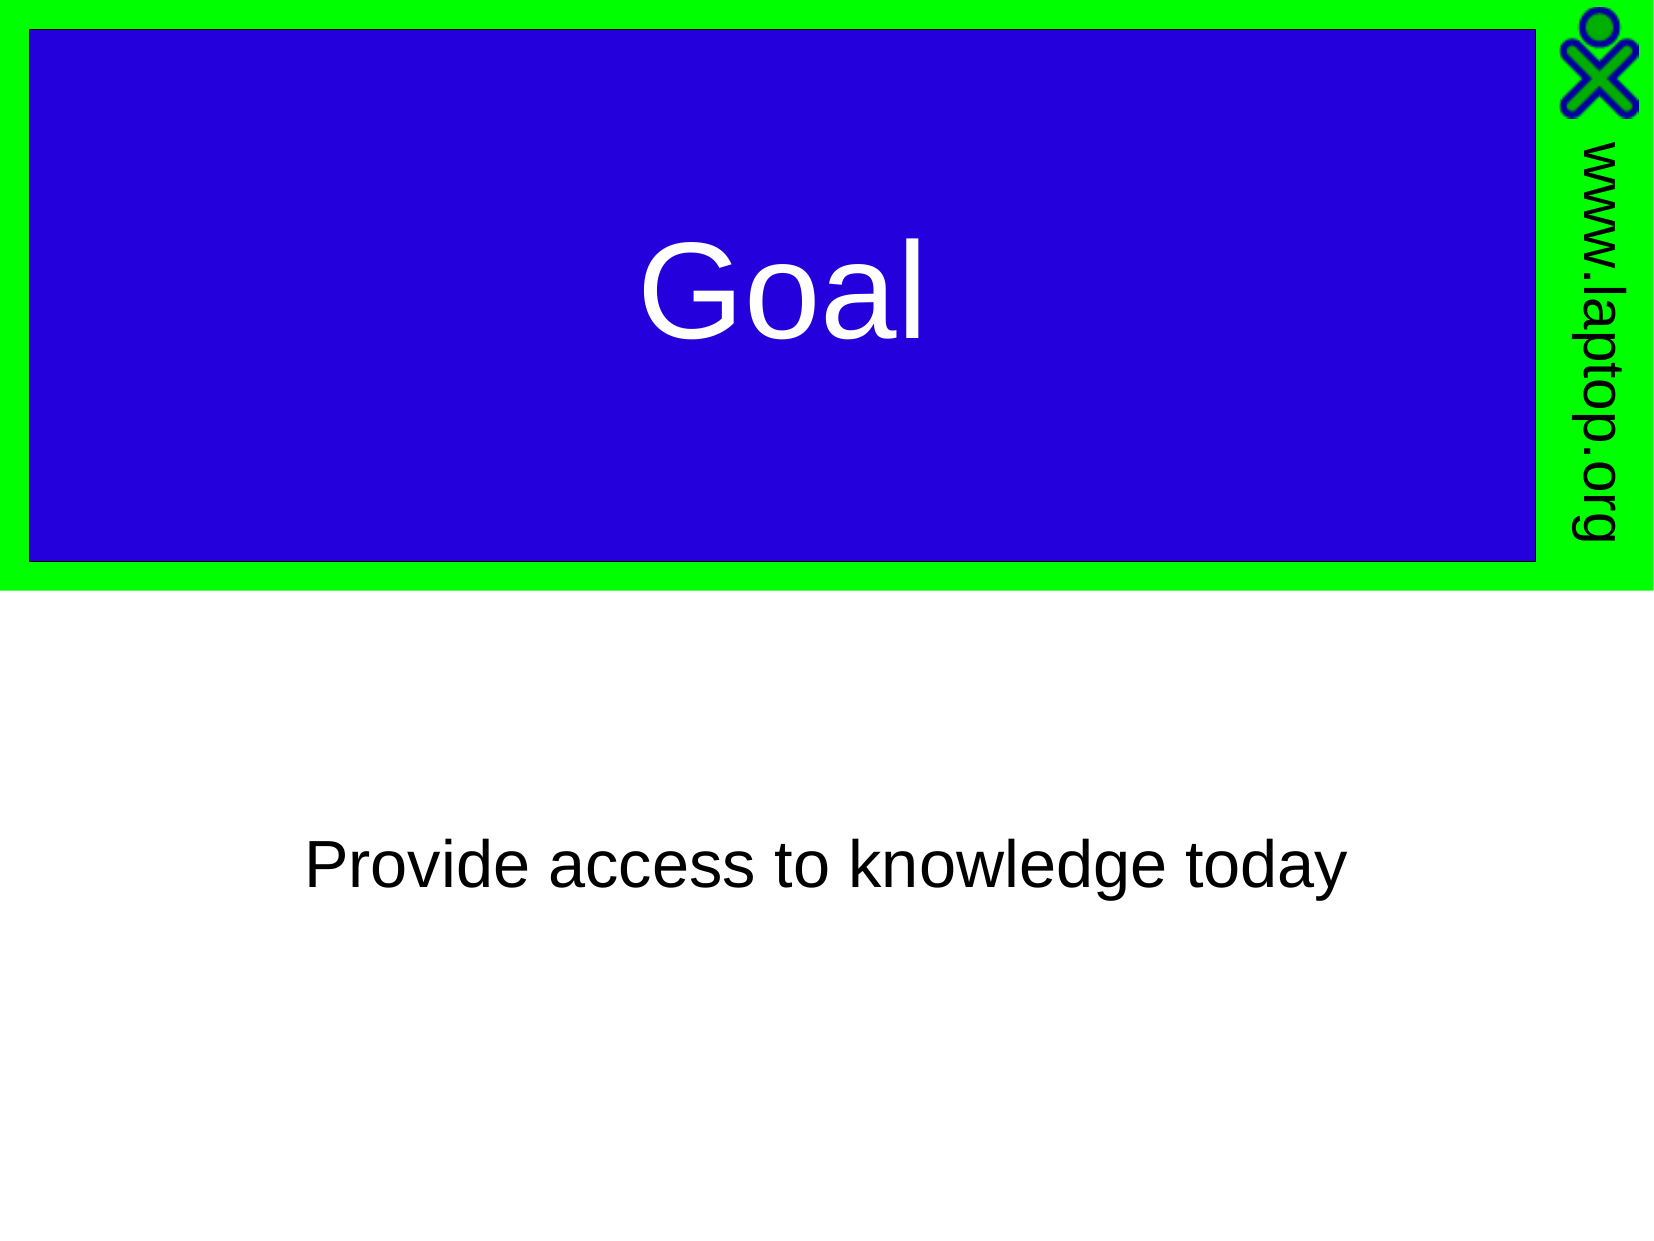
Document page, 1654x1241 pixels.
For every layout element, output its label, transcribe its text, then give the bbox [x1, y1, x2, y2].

subtitle Provide access to knowledge today [82, 620, 1571, 1109]
picture [1559, 7, 1639, 119]
title Goal [59, 49, 1506, 532]
